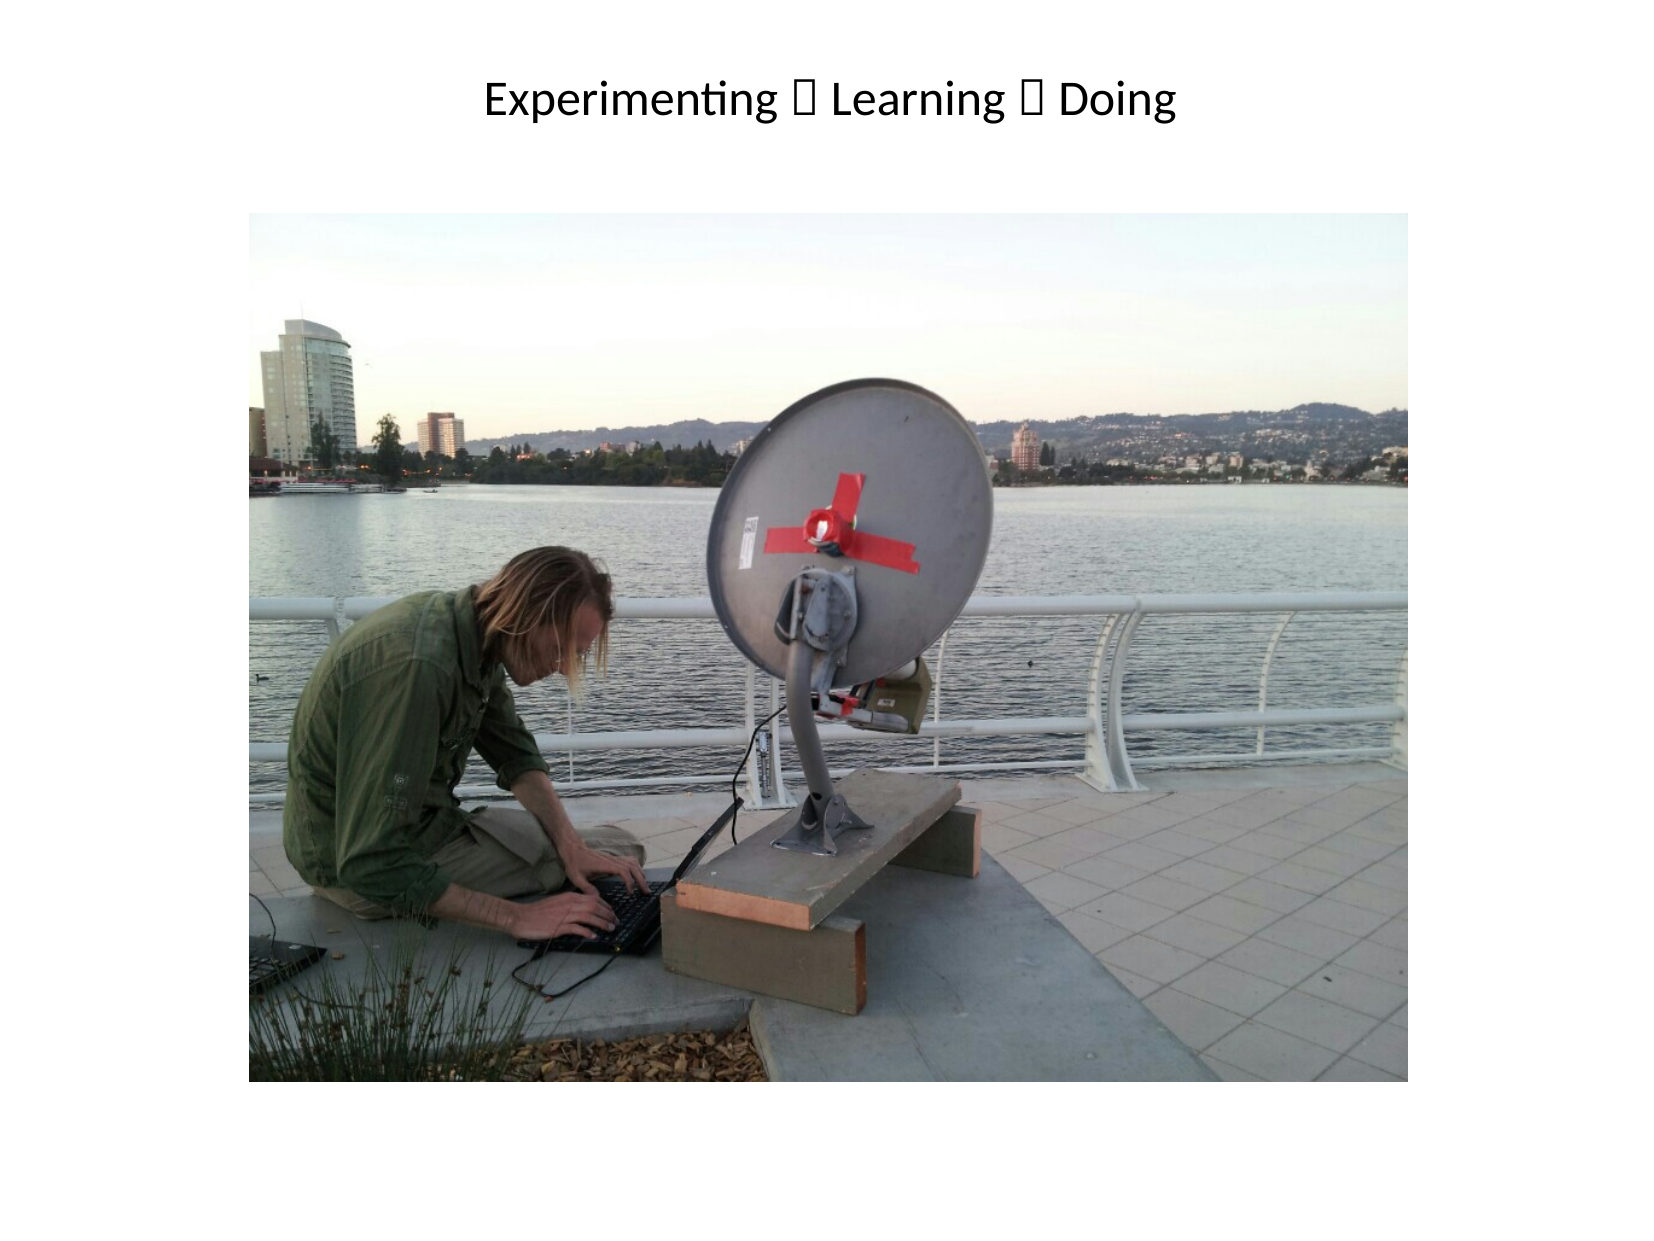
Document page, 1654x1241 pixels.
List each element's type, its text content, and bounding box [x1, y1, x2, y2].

picture [249, 213, 1408, 1082]
text_box Experimenting  Learning  Doing [468, 58, 1192, 133]
